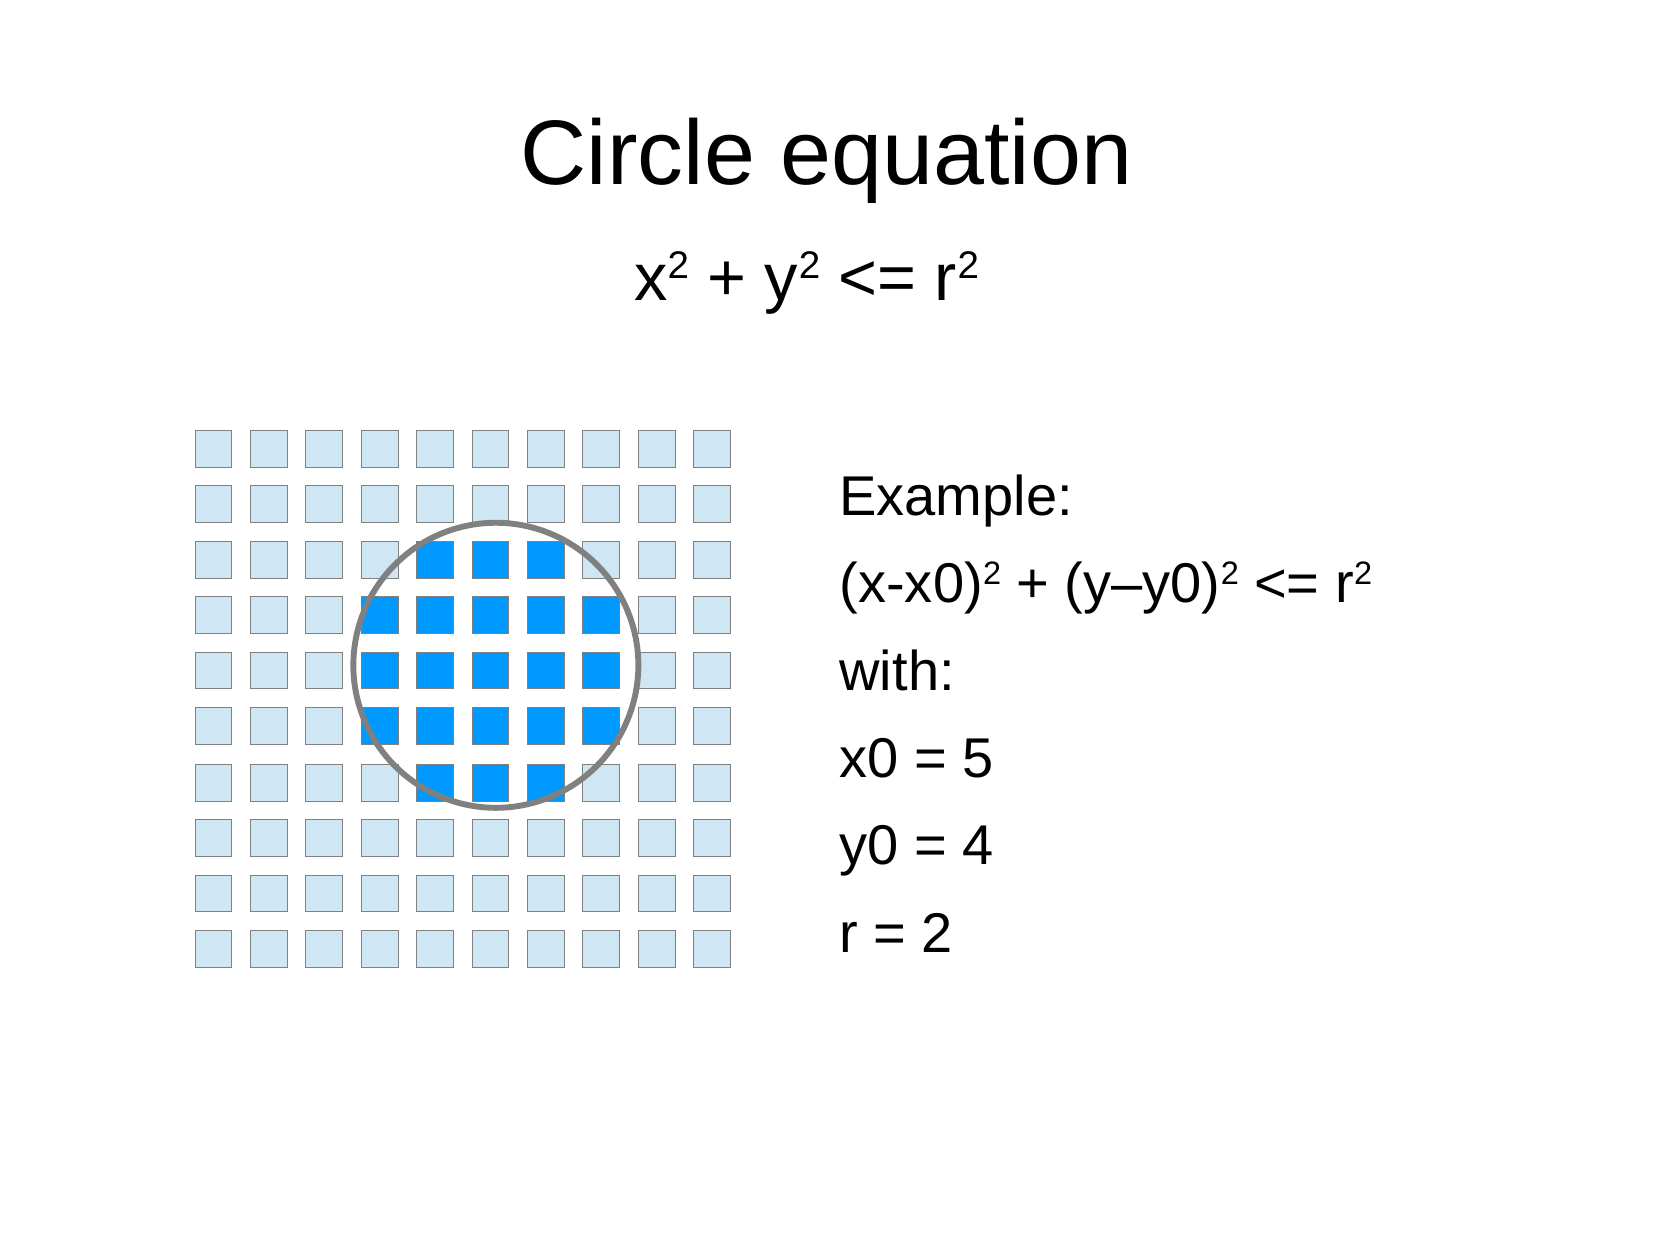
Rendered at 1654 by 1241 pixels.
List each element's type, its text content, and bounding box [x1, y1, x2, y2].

text_box [472, 596, 509, 634]
text_box [387, 566, 399, 579]
text_box [250, 596, 288, 634]
text_box [549, 794, 565, 802]
text_box [582, 430, 620, 468]
text_box [250, 764, 288, 802]
text_box [250, 930, 288, 968]
text_box [582, 875, 620, 912]
text_box [195, 652, 232, 689]
text_box [472, 485, 509, 521]
text_box [195, 430, 232, 468]
text_box [361, 764, 399, 802]
text_box [582, 707, 620, 745]
text_box [527, 652, 565, 689]
text_box [638, 930, 676, 968]
text_box [250, 819, 288, 857]
text_box [582, 819, 620, 857]
text_box [693, 541, 731, 579]
text_box [582, 541, 620, 579]
text_box [582, 485, 620, 523]
text_box [305, 707, 343, 745]
text_box [472, 764, 509, 802]
text_box [527, 541, 565, 579]
text_box [582, 557, 604, 579]
text_box [305, 819, 343, 857]
text_box [361, 485, 399, 523]
text_box [305, 541, 343, 579]
text_box [416, 596, 454, 634]
text_box [416, 788, 443, 802]
text_box [472, 652, 509, 689]
text_box [305, 596, 343, 634]
text_box [693, 875, 731, 912]
text_box [305, 652, 343, 689]
text_box [361, 596, 399, 634]
list x2 + y2 <= r2 [563, 240, 1261, 339]
text_box [638, 541, 676, 579]
text_box [527, 485, 565, 523]
text_box [305, 875, 343, 912]
text_box [582, 930, 620, 968]
text_box [582, 764, 620, 802]
text_box [361, 541, 399, 579]
text_box [472, 875, 509, 912]
text_box [416, 485, 454, 523]
text_box [195, 541, 232, 579]
text_box [638, 485, 676, 523]
text_box [472, 430, 509, 468]
text_box [638, 430, 676, 468]
text_box [693, 819, 731, 857]
text_box [250, 485, 288, 523]
text_box [195, 485, 232, 523]
text_box [305, 930, 343, 968]
text_box [527, 875, 565, 912]
text_box [416, 819, 454, 857]
text_box [527, 430, 565, 468]
text_box [195, 819, 232, 857]
text_box [416, 875, 454, 912]
text_box [638, 707, 676, 745]
text_box [361, 723, 373, 745]
text_box [693, 596, 731, 634]
text_box [250, 541, 288, 579]
text_box [638, 875, 676, 912]
text_box [693, 652, 731, 689]
text_box [472, 707, 509, 745]
text_box [416, 652, 454, 689]
text_box [195, 596, 232, 634]
text_box [527, 930, 565, 968]
text_box [361, 596, 367, 608]
text_box [472, 930, 509, 968]
text_box [527, 596, 565, 634]
text_box [361, 819, 399, 857]
text_box [416, 430, 454, 468]
text_box [305, 430, 343, 468]
text_box [250, 707, 288, 745]
text_box [693, 707, 731, 745]
text_box [195, 875, 232, 912]
text_box [693, 430, 731, 468]
text_box [582, 764, 593, 774]
text_box [582, 596, 620, 634]
text_box [361, 430, 399, 468]
text_box [472, 541, 509, 579]
text_box [416, 707, 454, 745]
text_box [305, 485, 343, 523]
text_box [416, 764, 454, 798]
text_box [361, 930, 399, 968]
text_box [527, 819, 565, 857]
text_box [195, 707, 232, 745]
title Circle equation [82, 49, 1571, 257]
text_box [638, 764, 676, 802]
text_box [361, 875, 399, 912]
list Example: (x-x0)2 + (y–y0)2 <= r2 with: x0 = 5 y0 = 4 r = 2 [780, 465, 1477, 969]
text_box [361, 652, 399, 689]
text_box [638, 596, 676, 634]
text_box [305, 764, 343, 802]
text_box [582, 652, 620, 689]
text_box [693, 764, 731, 802]
text_box [640, 652, 676, 689]
text_box [250, 875, 288, 912]
text_box [416, 930, 454, 968]
text_box [195, 764, 232, 802]
text_box [527, 707, 565, 745]
text_box [638, 819, 676, 857]
text_box [416, 541, 454, 579]
text_box [472, 819, 509, 857]
text_box [250, 430, 288, 468]
text_box [527, 764, 565, 801]
text_box [693, 485, 731, 523]
text_box [693, 930, 731, 968]
text_box [250, 652, 288, 689]
text_box [195, 930, 232, 968]
text_box [364, 707, 399, 745]
